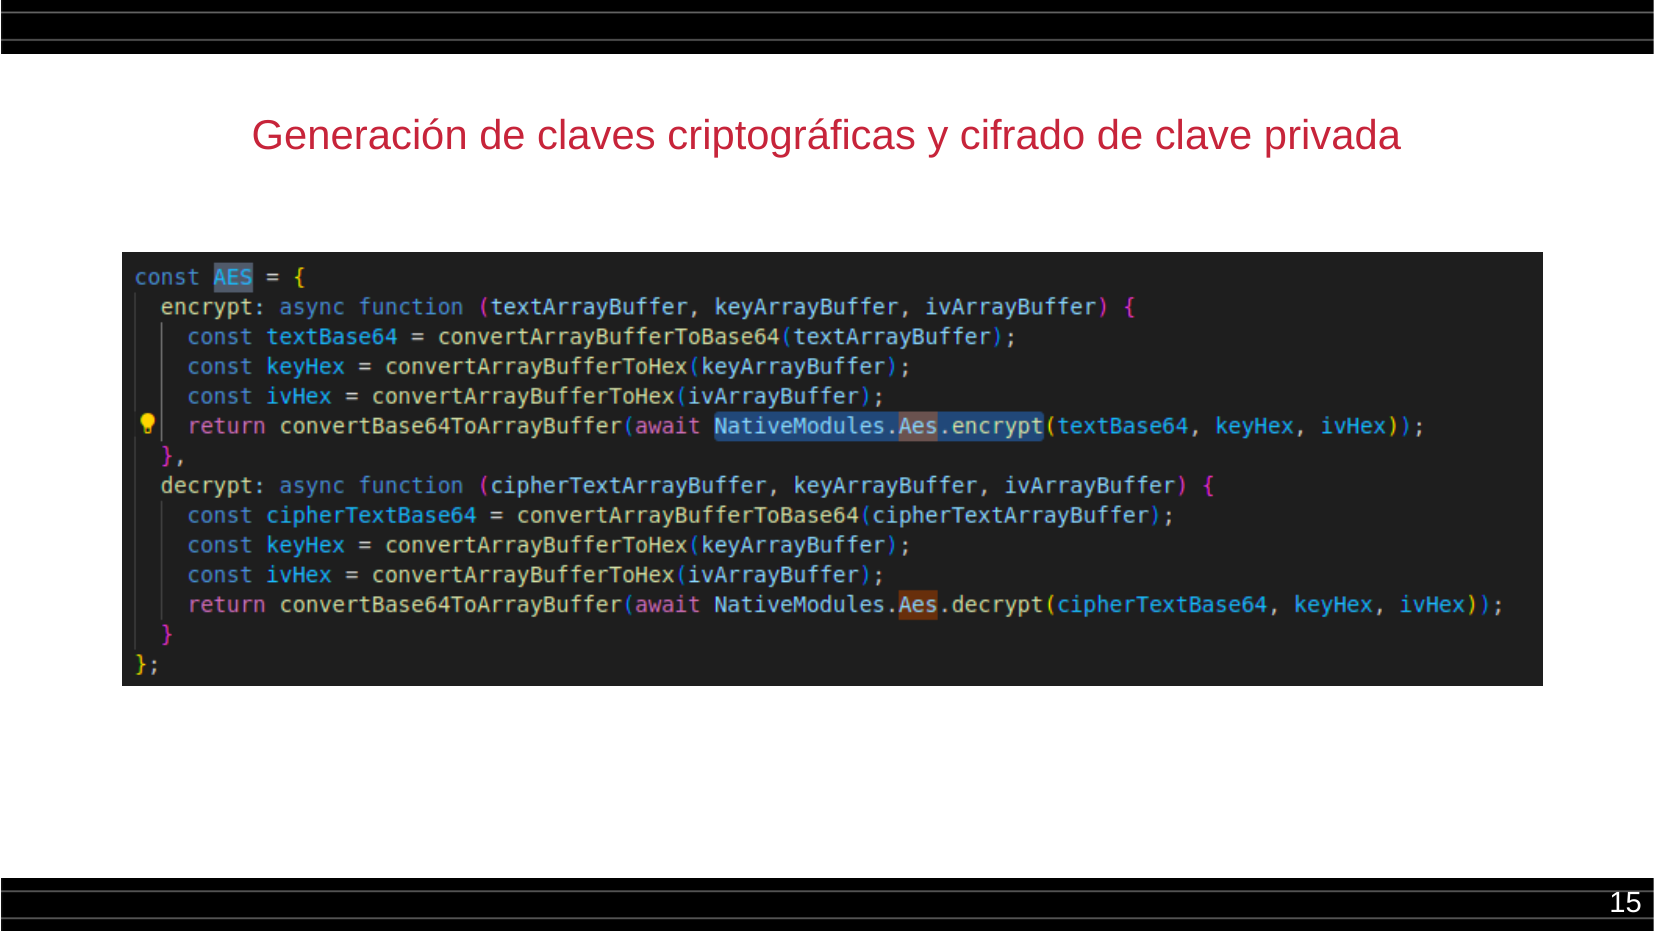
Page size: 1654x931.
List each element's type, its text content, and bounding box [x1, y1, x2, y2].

picture [122, 252, 1543, 686]
title Generación de claves criptográficas y cifrado de clave privada [82, 92, 1571, 178]
picture [1, 878, 1654, 931]
picture [1, 0, 1654, 54]
